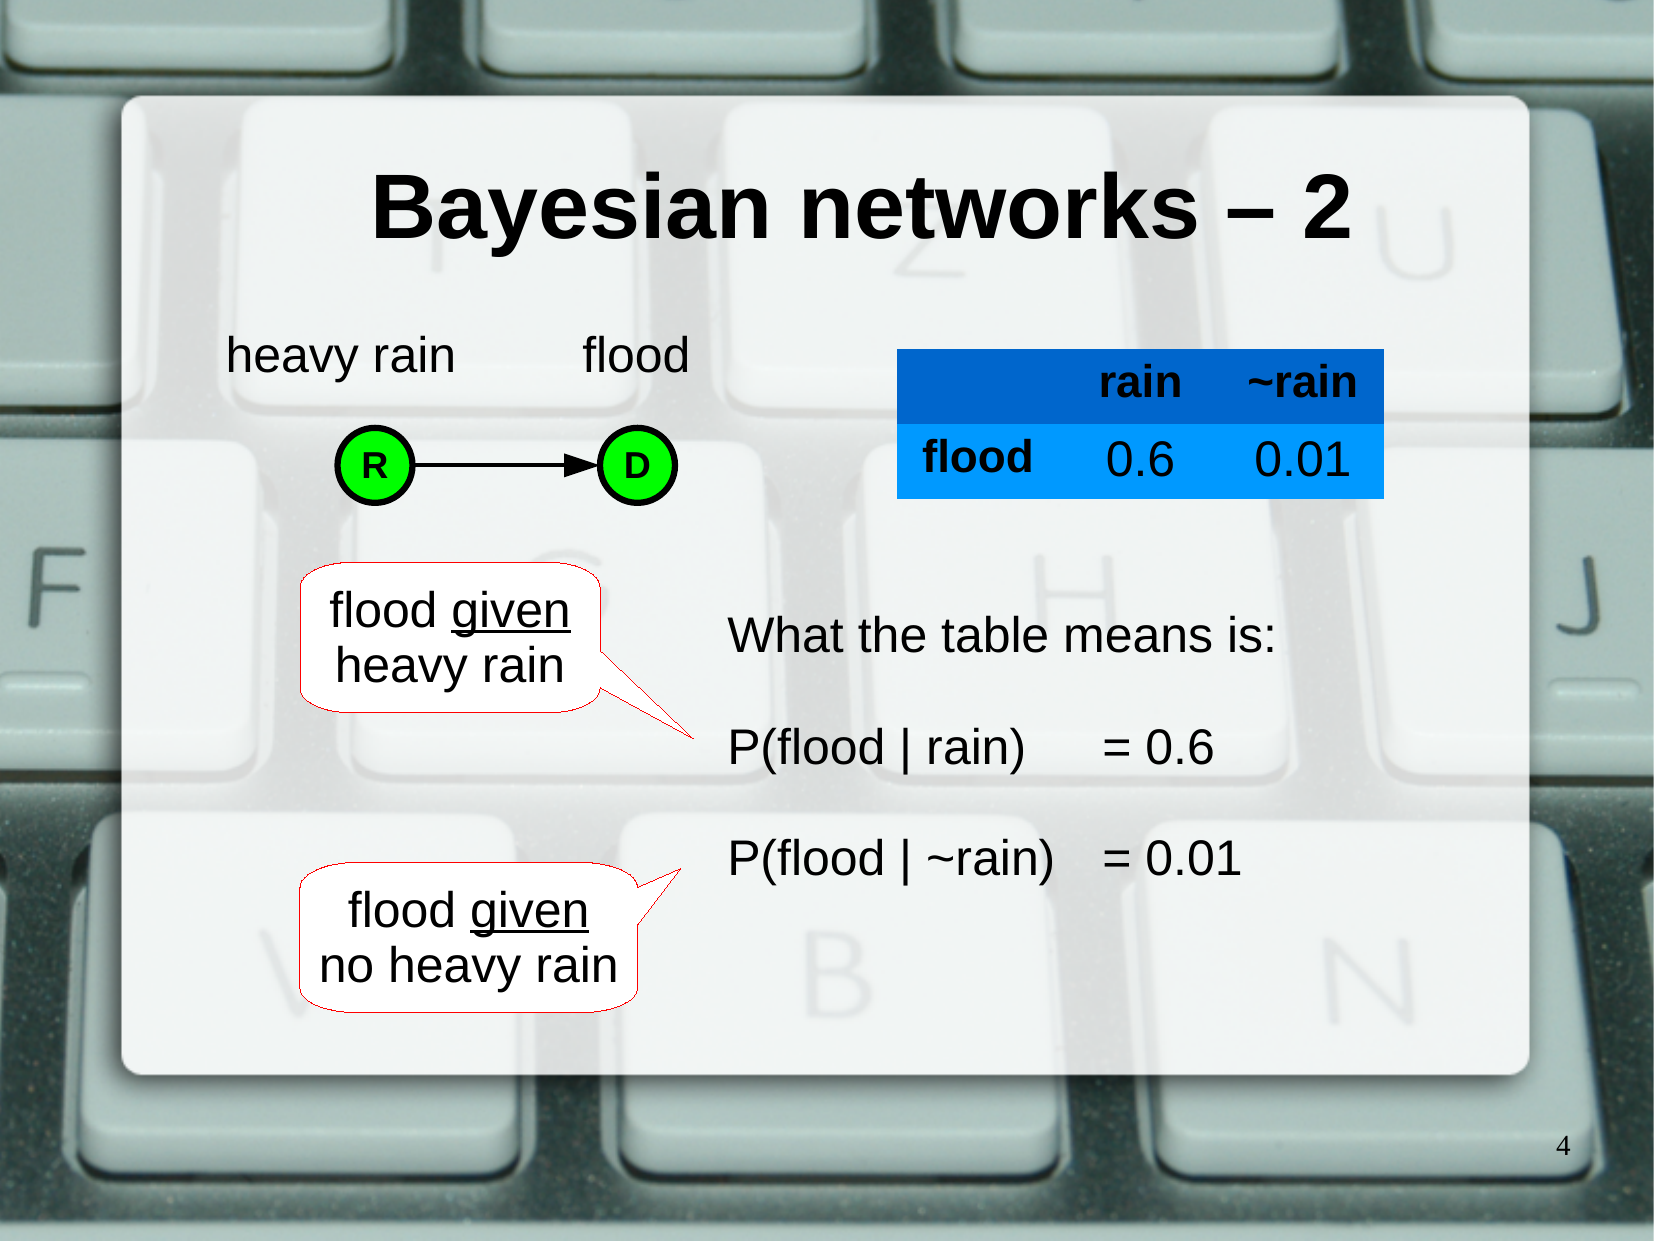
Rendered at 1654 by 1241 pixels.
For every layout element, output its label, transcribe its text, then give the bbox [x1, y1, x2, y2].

table_cell 0.01 [1222, 424, 1384, 499]
text_box flood given heavy rain [300, 562, 694, 739]
table_header [897, 349, 1059, 424]
text_box R [337, 427, 413, 503]
title Bayesian networks – 2 [337, 150, 1388, 263]
text_box flood [567, 319, 735, 391]
text_box heavy rain [210, 319, 488, 391]
picture [0, 0, 1654, 1241]
table_header rain [1059, 349, 1222, 424]
text_box What the table means is: P(flood | rain) = 0.6 P(flood | ~rain) = 0.01 [712, 600, 1351, 894]
table_cell flood [897, 424, 1059, 499]
text_box D [600, 427, 676, 503]
table_header ~rain [1222, 349, 1384, 424]
text_box flood given no heavy rain [299, 862, 681, 1013]
table_cell 0.6 [1059, 424, 1222, 499]
